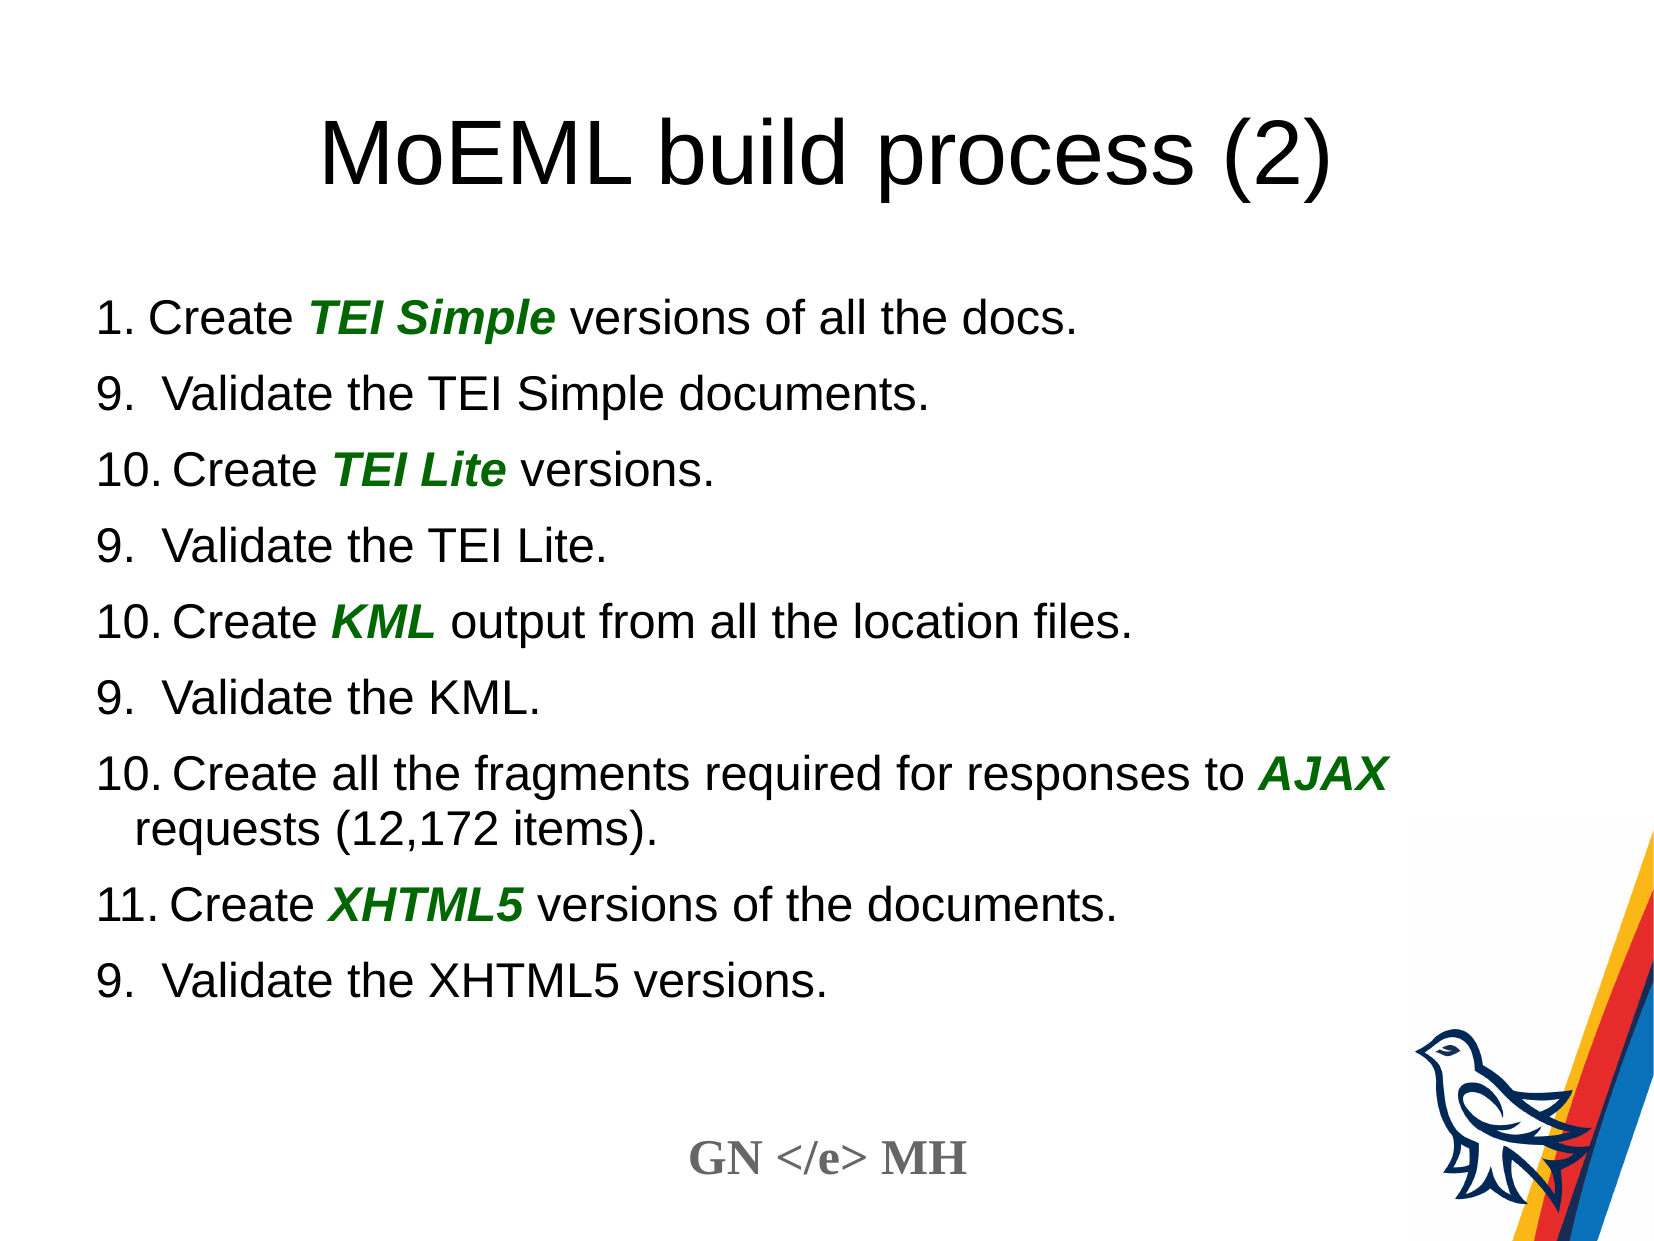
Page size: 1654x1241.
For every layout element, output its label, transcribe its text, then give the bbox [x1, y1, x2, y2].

title MoEML build process (2) [82, 49, 1571, 257]
picture [1407, 820, 1654, 1241]
list Create TEI Simple versions of all the docs. Validate the TEI Simple documents. Create TEI Lite versions. Validate the TEI Lite. Create KML output from all the location files. Validate the KML. Create all the fragments required for responses to AJAX requests (12,172 items). Create XHTML5 versions of the documents. Validate the XHTML5 versions. [82, 290, 1571, 1010]
